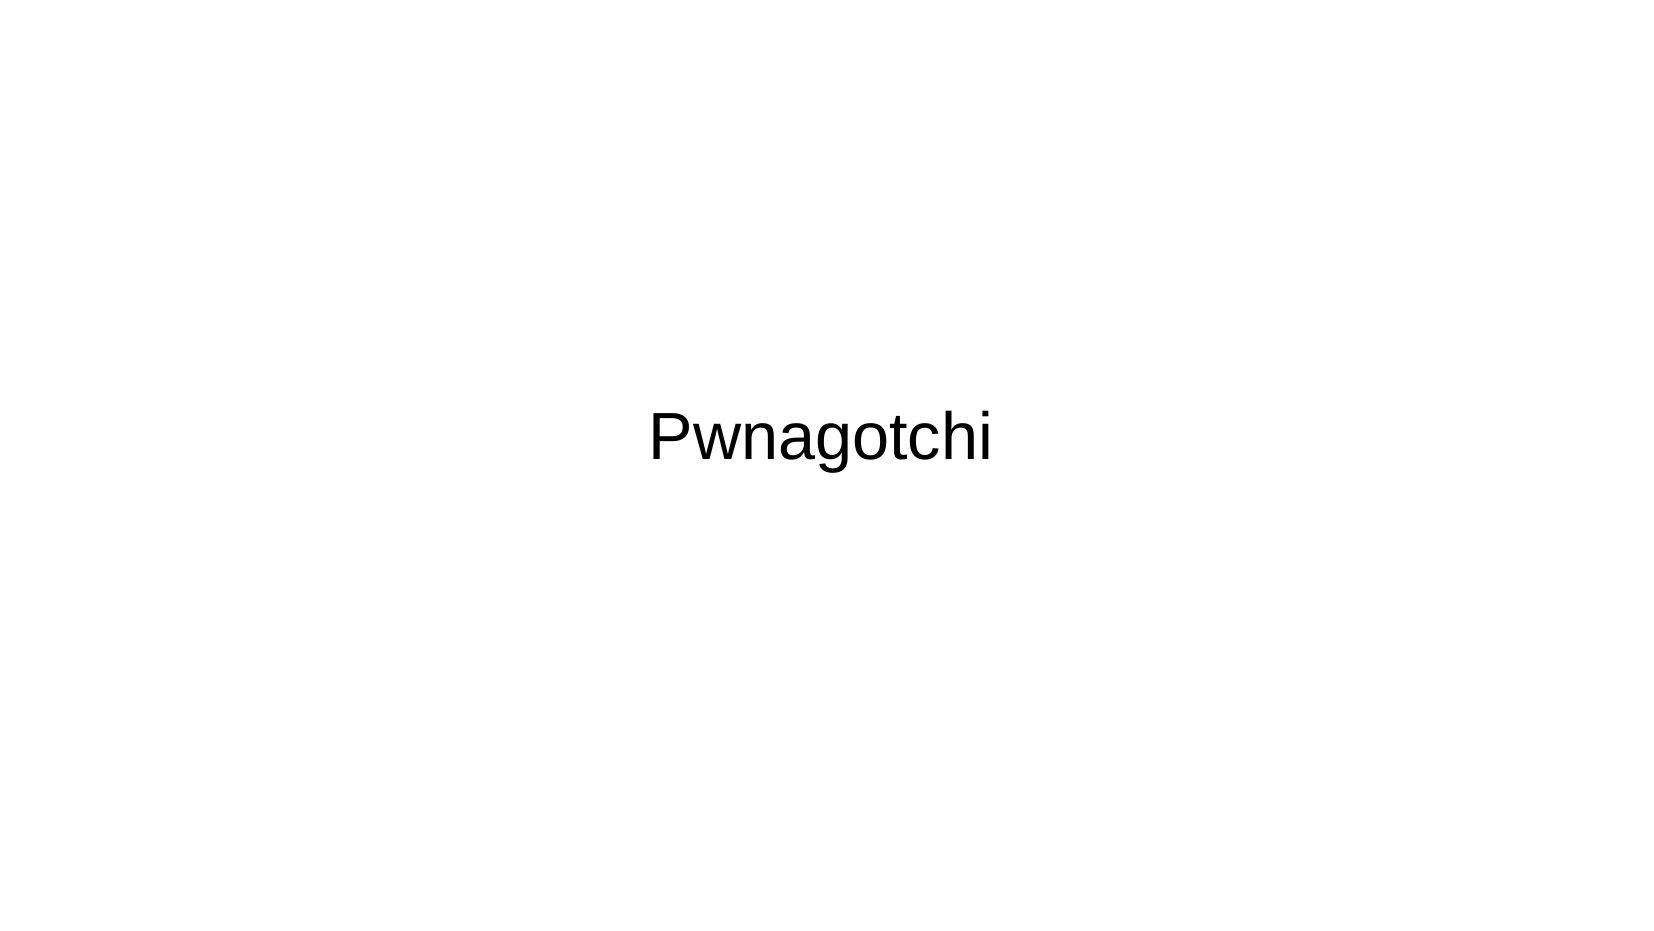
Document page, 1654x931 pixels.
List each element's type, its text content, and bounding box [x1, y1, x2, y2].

subtitle Pwnagotchi [76, 76, 1565, 797]
